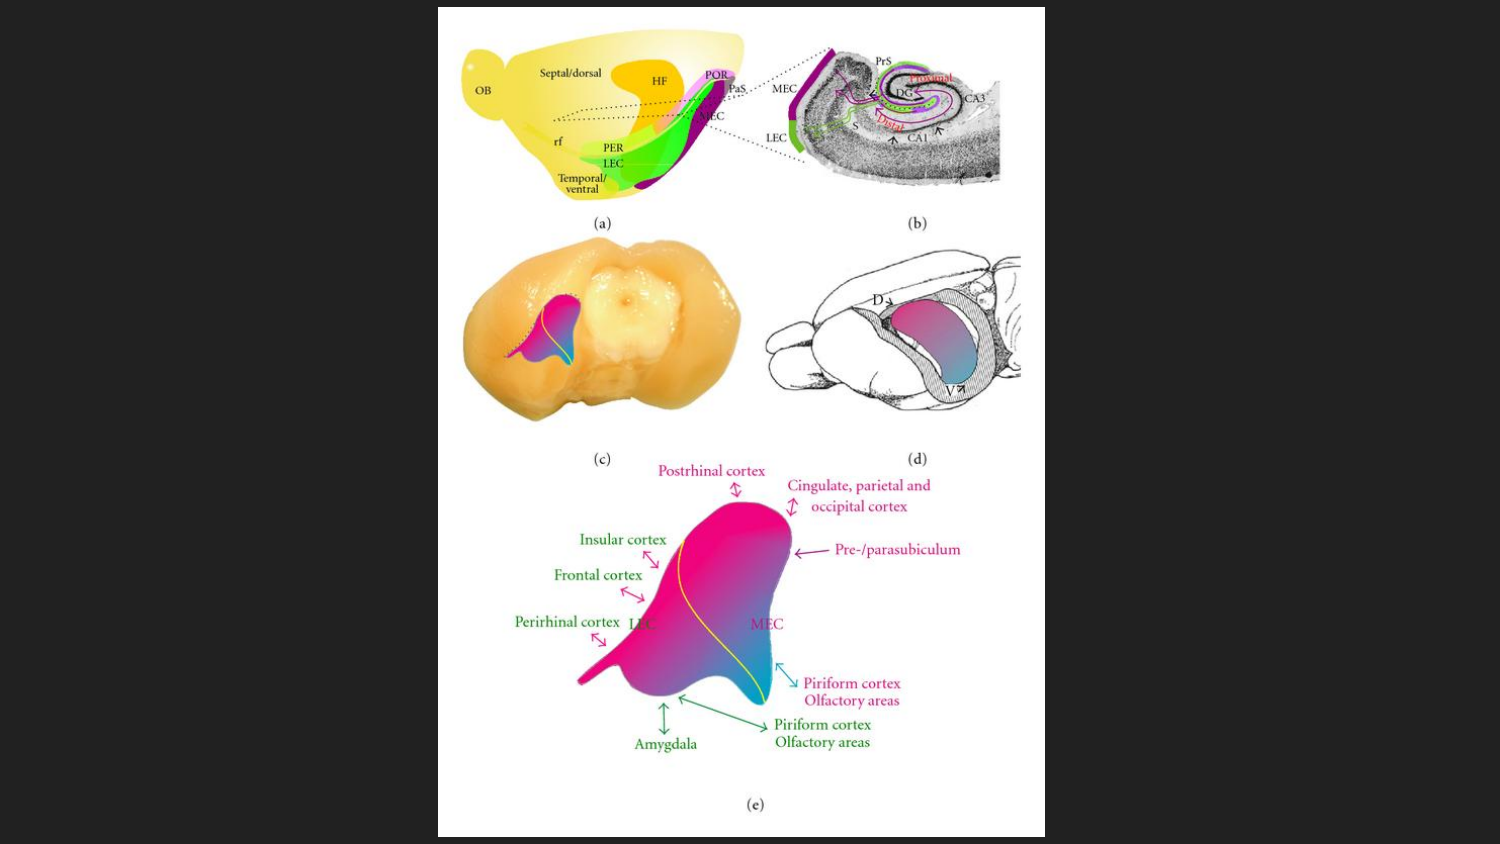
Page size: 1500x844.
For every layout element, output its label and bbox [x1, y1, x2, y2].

picture [438, 7, 1045, 837]
